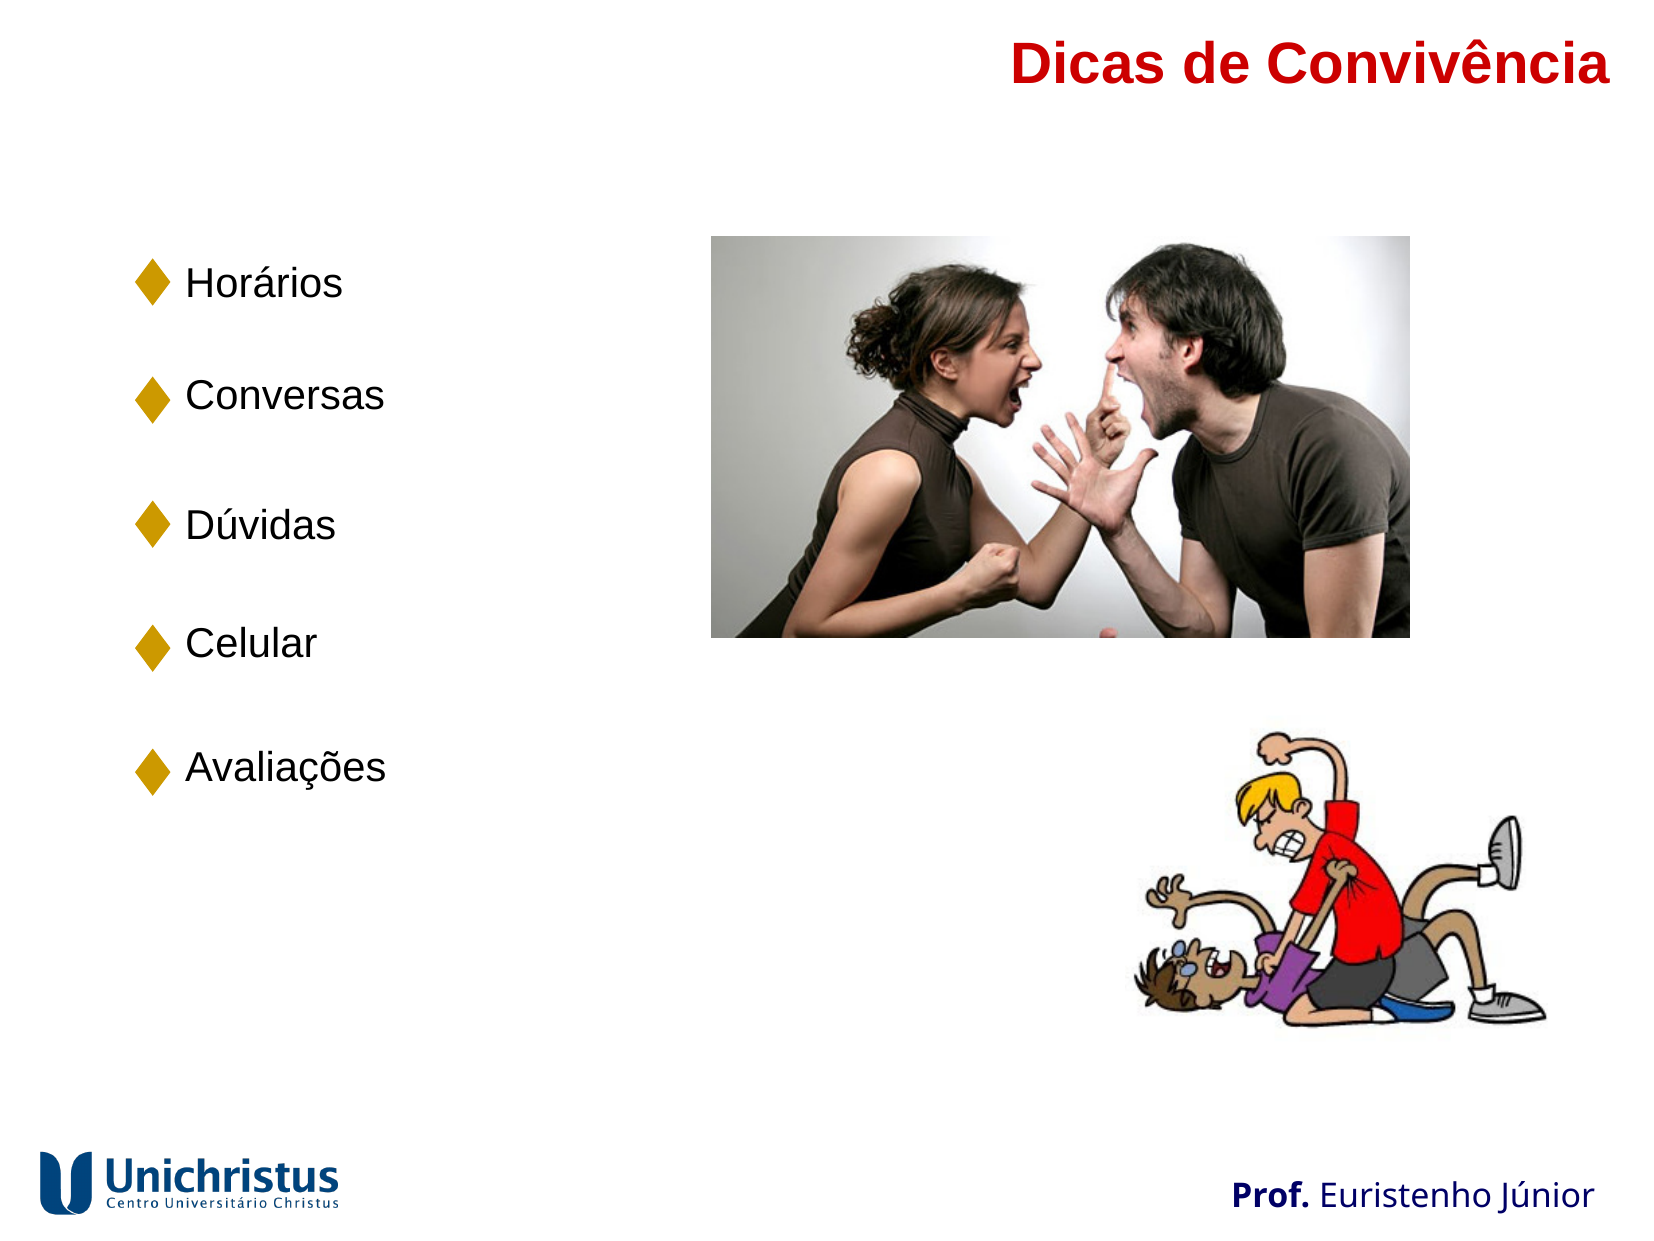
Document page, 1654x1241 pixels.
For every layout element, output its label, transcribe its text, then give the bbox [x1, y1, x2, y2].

text_box Prof. Euristenho Júnior [1216, 1163, 1654, 1224]
text_box Avaliações [170, 736, 402, 799]
picture [711, 236, 1410, 638]
picture [1125, 641, 1548, 1063]
text_box Conversas [170, 364, 401, 426]
text_box [135, 748, 170, 796]
text_box [134, 258, 170, 306]
text_box [135, 500, 170, 548]
text_box Celular [170, 612, 333, 674]
text_box [134, 376, 170, 424]
text_box [135, 624, 170, 672]
text_box Dúvidas [170, 494, 352, 556]
picture [35, 1148, 343, 1217]
text_box Horários [170, 252, 359, 314]
text_box Dicas de Convivência [996, 23, 1626, 107]
